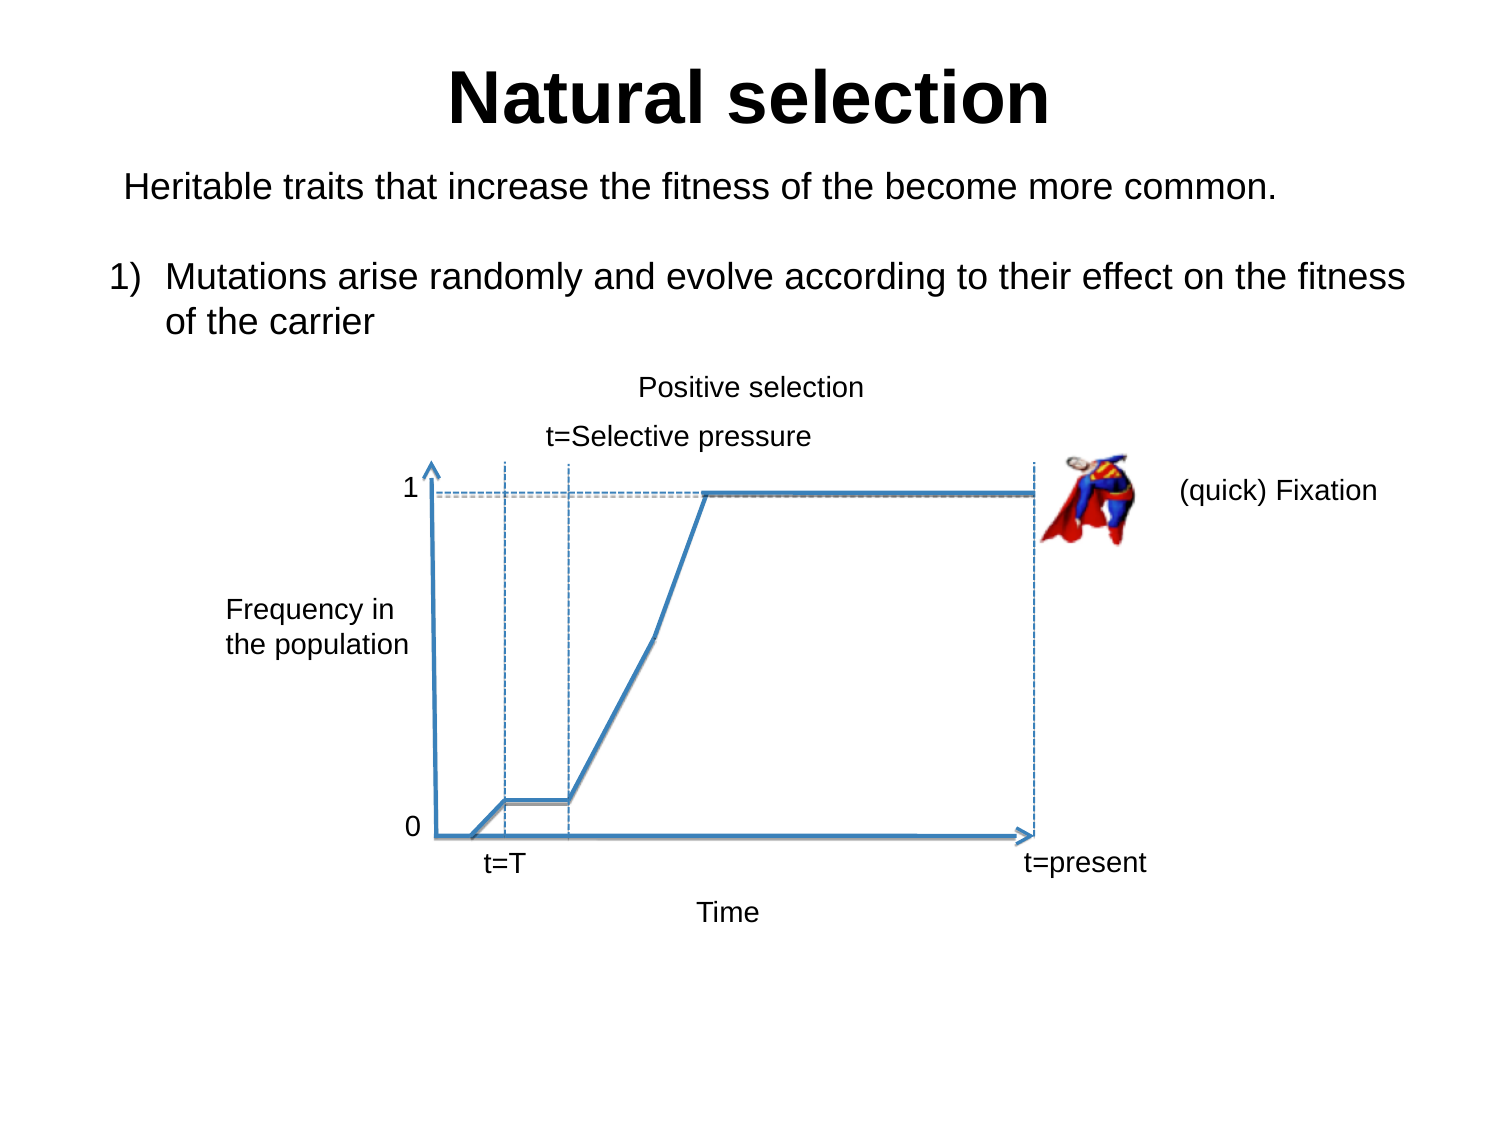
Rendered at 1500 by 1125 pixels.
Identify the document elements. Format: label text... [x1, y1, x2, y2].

text_box Positive selection [623, 360, 880, 411]
text_box (quick) Fixation [1164, 463, 1393, 514]
text_box Time [681, 886, 799, 937]
list Heritable traits that increase the fitness of the become more common. Mutations arise randomly and evolve according to their effect on the fitness of the carrier [75, 146, 1425, 363]
text_box 1 [387, 460, 434, 511]
text_box 0 [390, 799, 436, 850]
text_box Frequency in the population [210, 583, 432, 669]
text_box t=present [1009, 835, 1162, 886]
picture [1036, 436, 1143, 567]
text_box t=T [468, 837, 542, 887]
title Natural selection [75, 0, 1425, 146]
text_box t=Selective pressure [531, 409, 828, 460]
